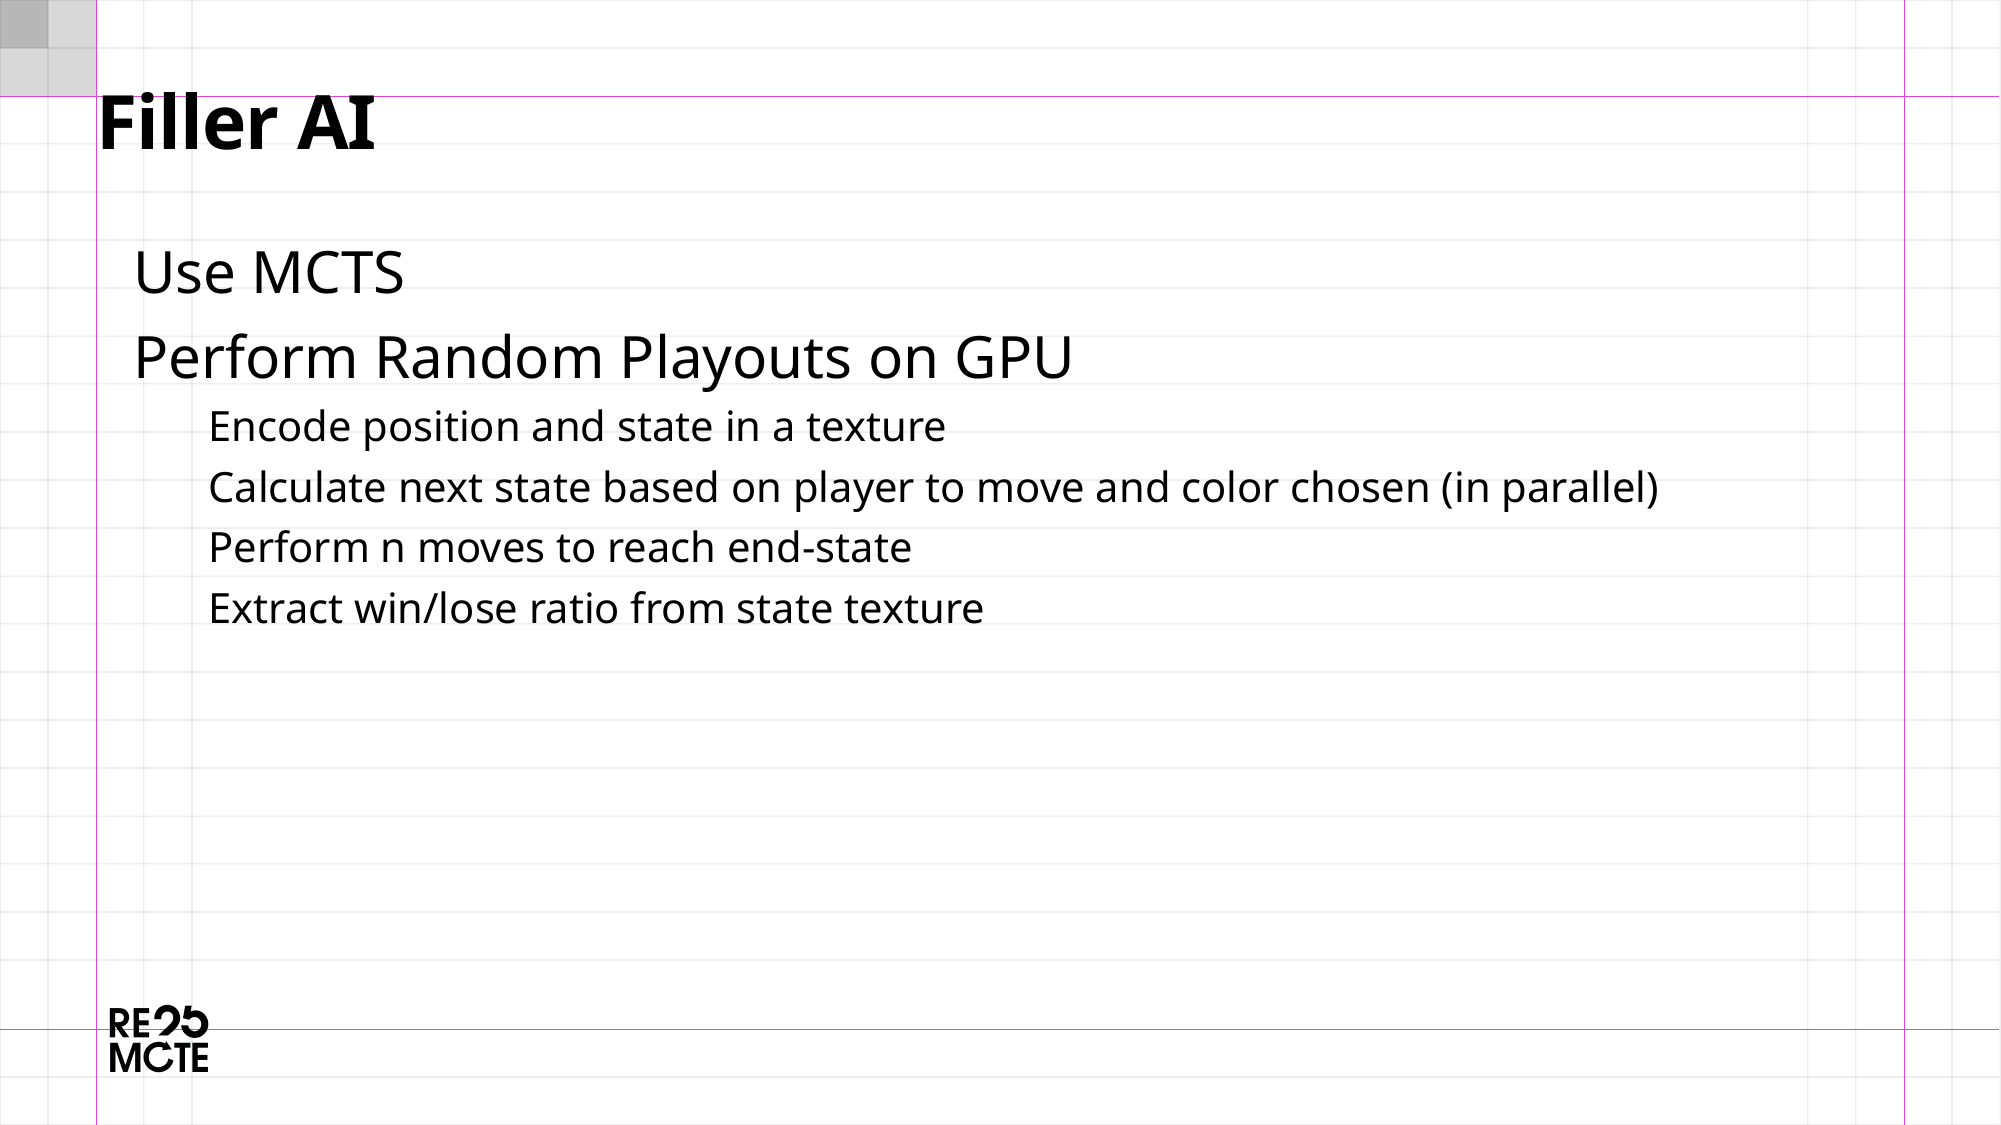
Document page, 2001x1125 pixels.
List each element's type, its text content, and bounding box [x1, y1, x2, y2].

list Use MCTS Perform Random Playouts on GPU Encode position and state in a texture Calculate next state based on player to move and color chosen (in parallel) Perform n moves to reach end-state Extract win/lose ratio from state texture [95, 235, 1904, 636]
title Filler AI [96, 75, 1904, 166]
